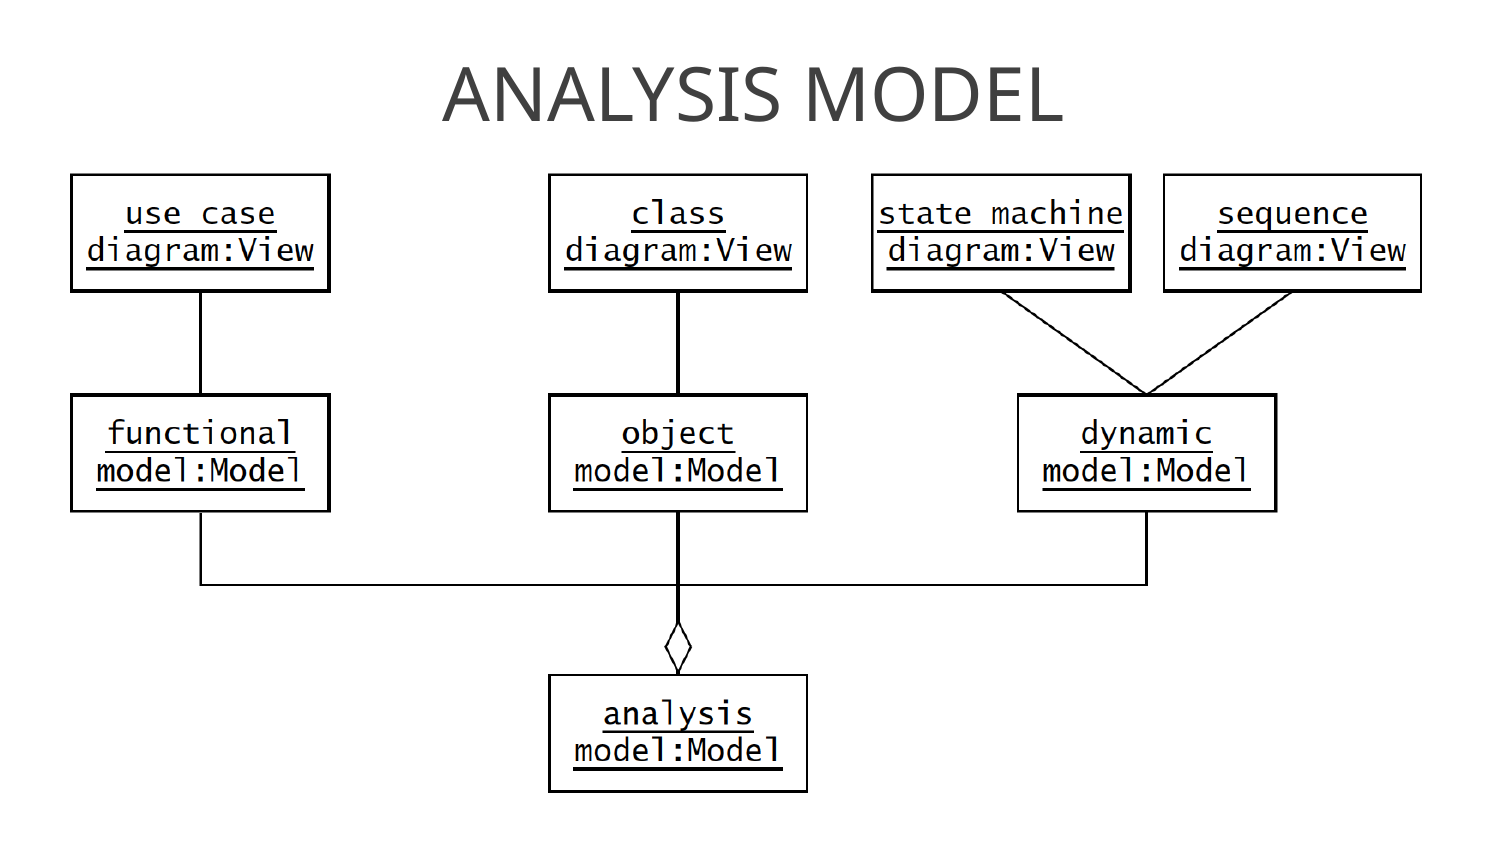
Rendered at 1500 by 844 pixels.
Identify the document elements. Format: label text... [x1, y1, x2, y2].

title Analysis model [30, 21, 1477, 162]
picture [55, 161, 1434, 809]
